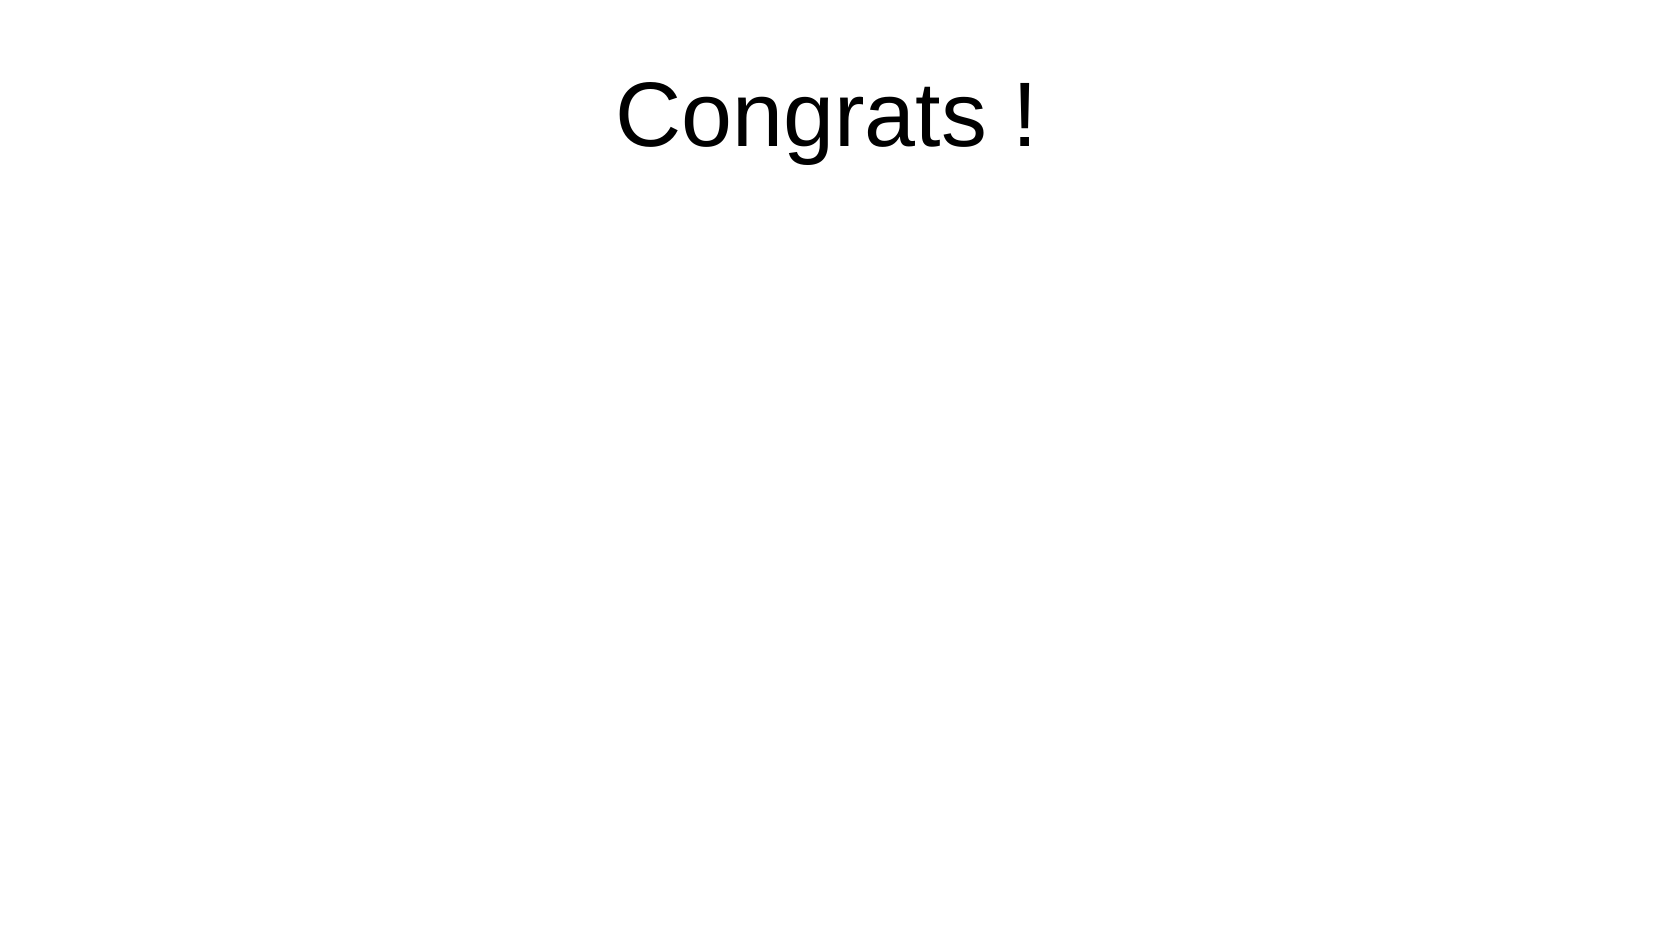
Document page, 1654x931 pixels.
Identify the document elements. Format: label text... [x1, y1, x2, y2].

title Congrats ! [82, 37, 1571, 193]
